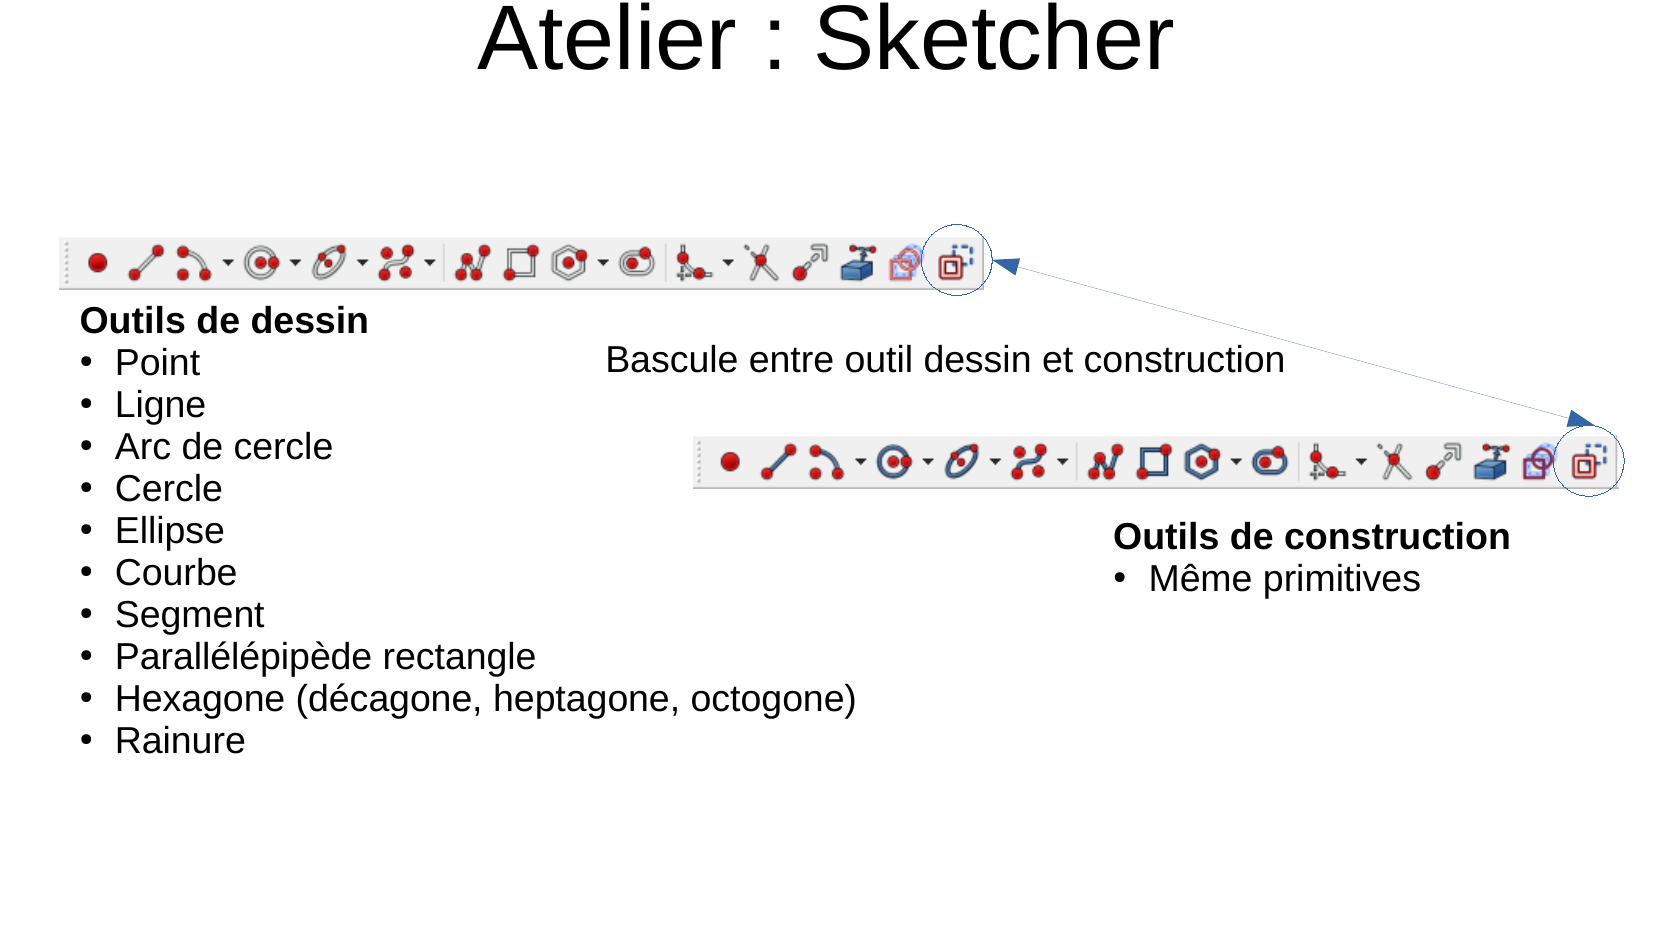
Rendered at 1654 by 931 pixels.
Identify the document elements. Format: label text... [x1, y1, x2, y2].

text_box Bascule entre outil dessin et construction [590, 330, 1312, 390]
picture [693, 435, 1619, 489]
picture [59, 236, 984, 290]
title Atelier : Sketcher [82, 0, 1571, 116]
text_box Outils de construction Même primitives [1098, 507, 1619, 649]
text_box Outils de dessin Point Ligne Arc de cercle Cercle Ellipse Courbe Segment Parallélépipède rectangle Hexagone (décagone, heptagone, octogone) Rainure [64, 292, 898, 769]
